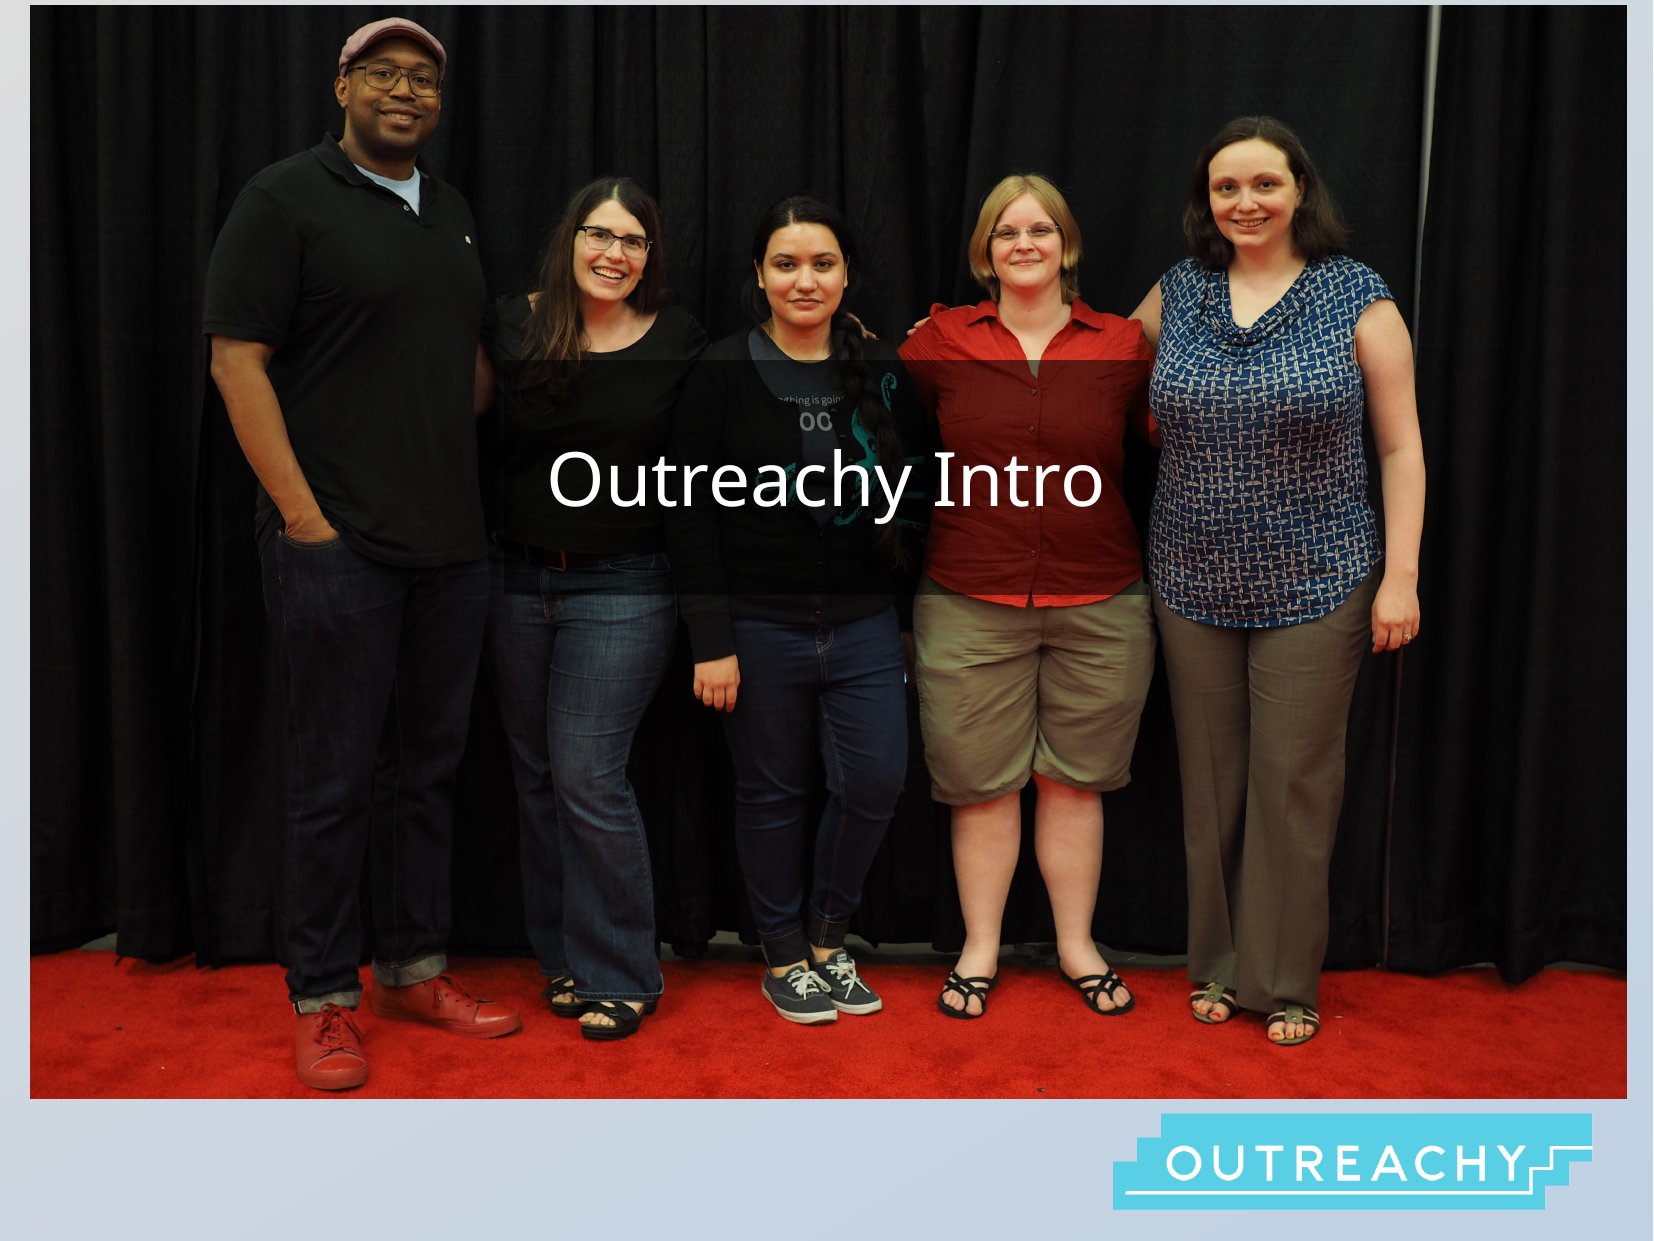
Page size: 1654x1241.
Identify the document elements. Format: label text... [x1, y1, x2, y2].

subtitle Outreachy Intro [503, 360, 1149, 595]
picture [1112, 1112, 1593, 1210]
picture [30, 5, 1627, 1099]
